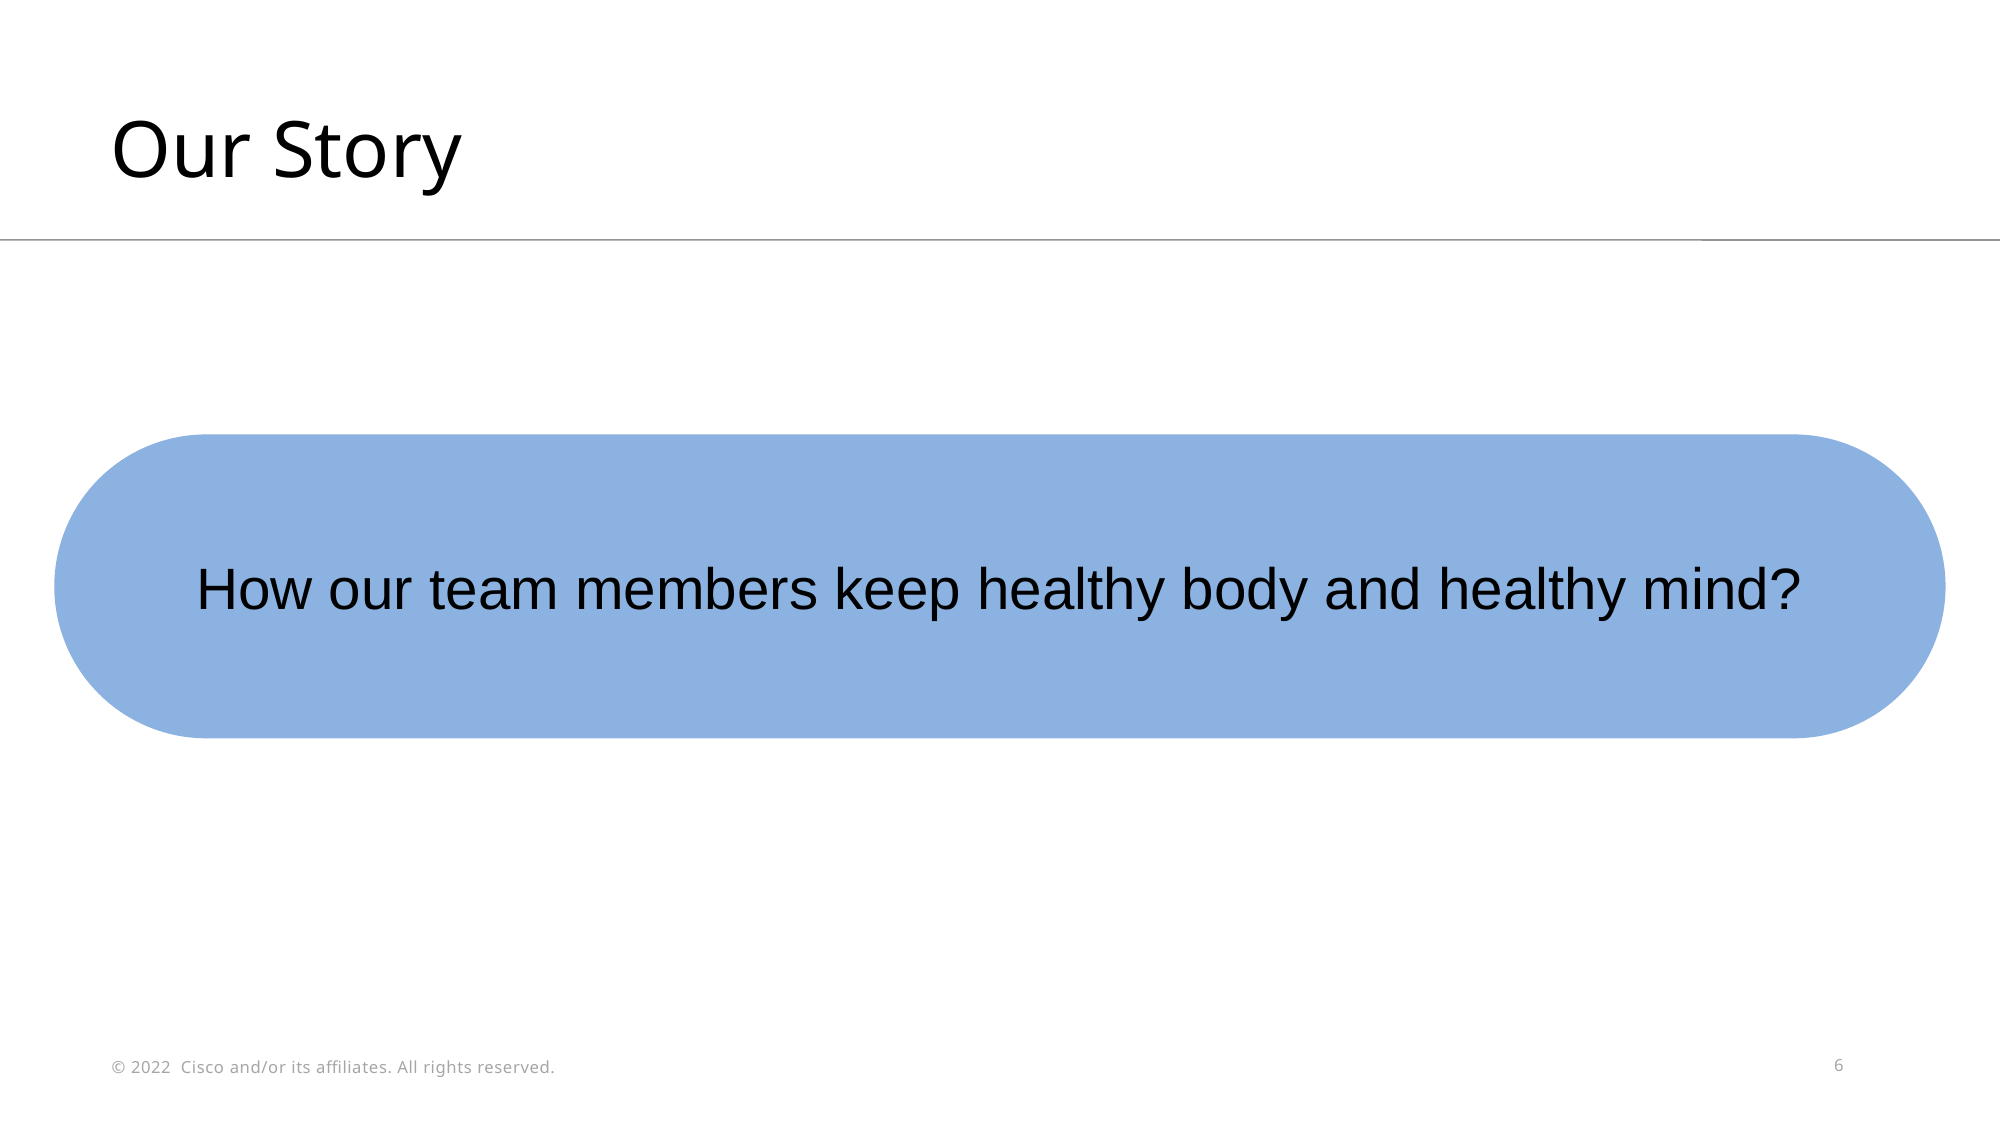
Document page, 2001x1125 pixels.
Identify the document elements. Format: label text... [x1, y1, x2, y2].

text_box How our team members keep healthy body and healthy mind? [54, 434, 1946, 739]
title Our Story [95, 74, 1922, 235]
